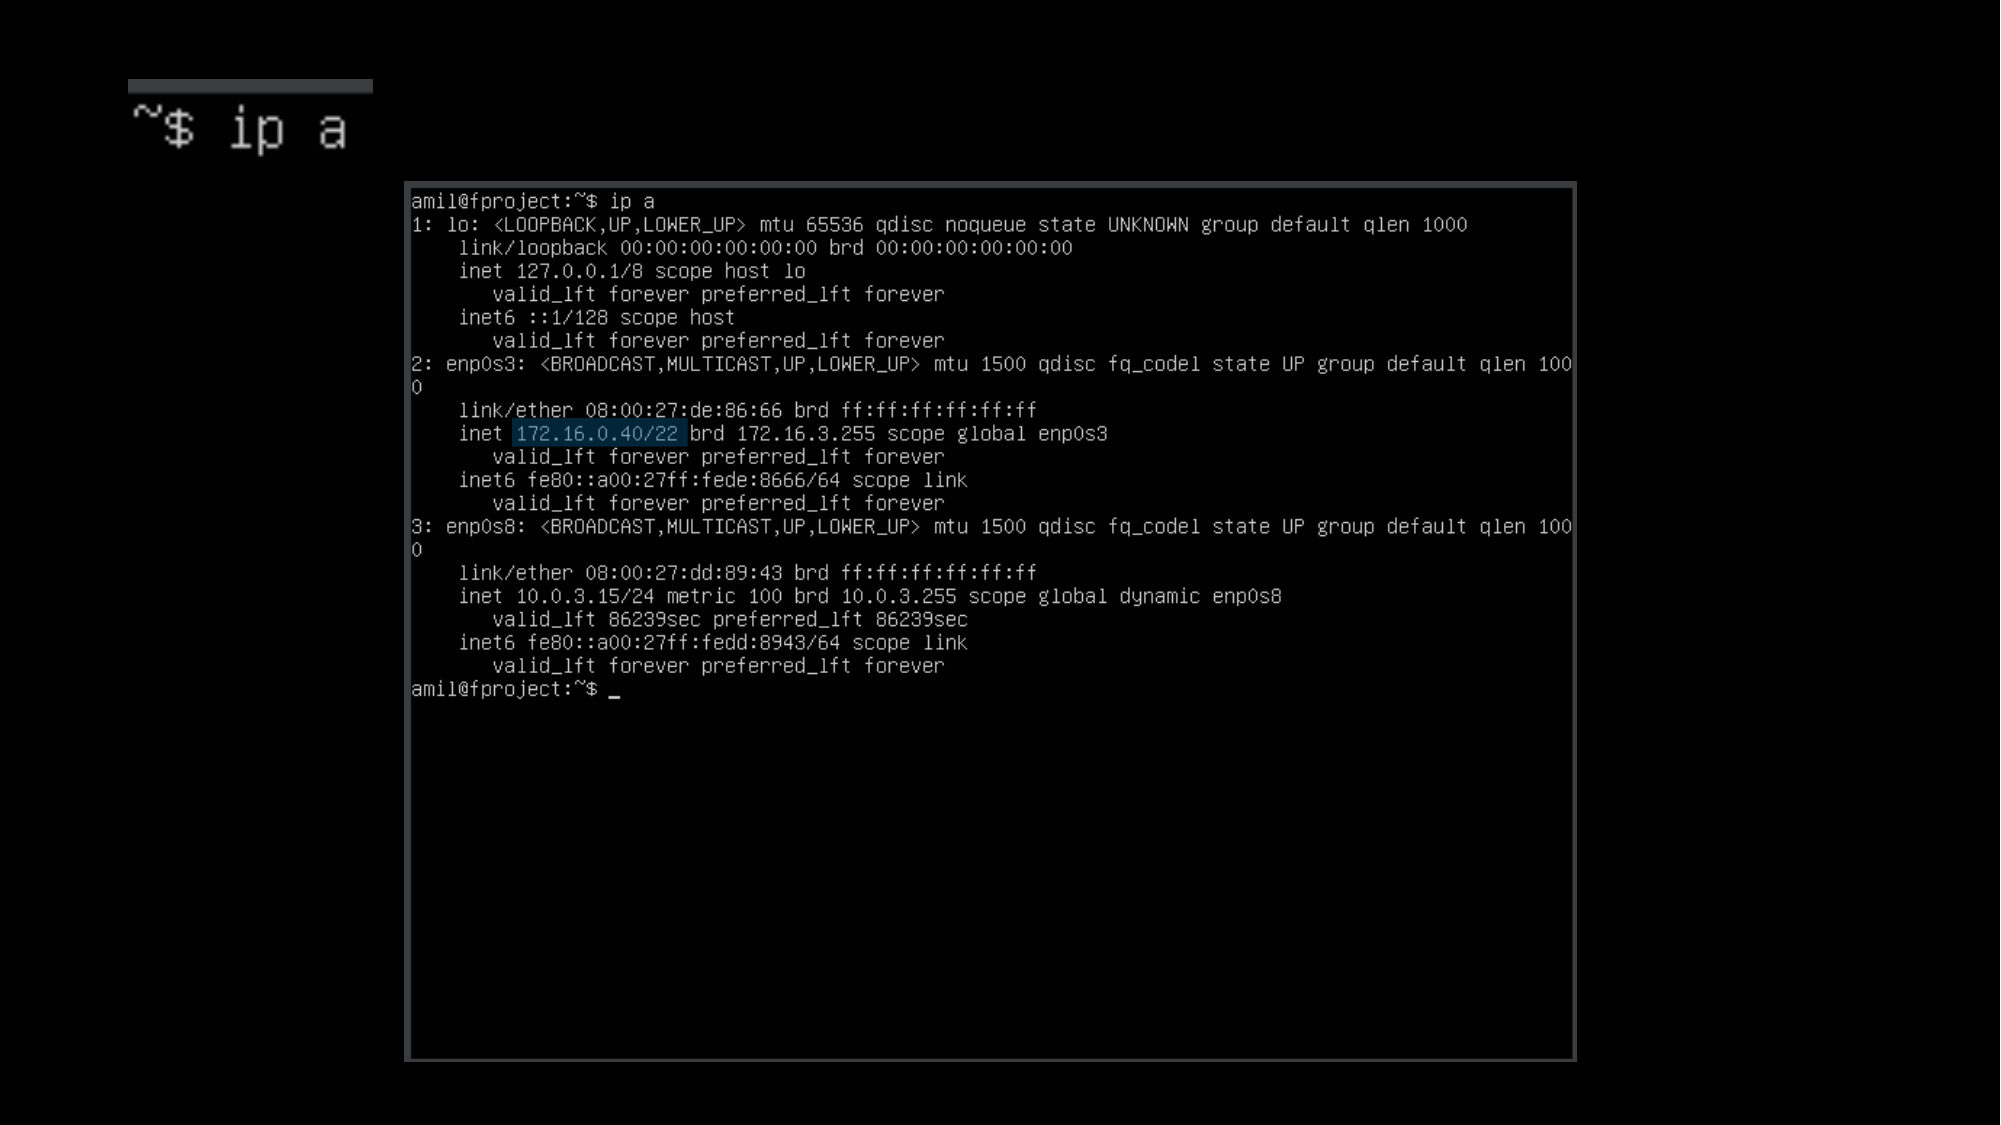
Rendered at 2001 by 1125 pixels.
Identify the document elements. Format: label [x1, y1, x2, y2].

picture [128, 79, 373, 165]
picture [404, 181, 1577, 1062]
text_box [512, 418, 688, 447]
